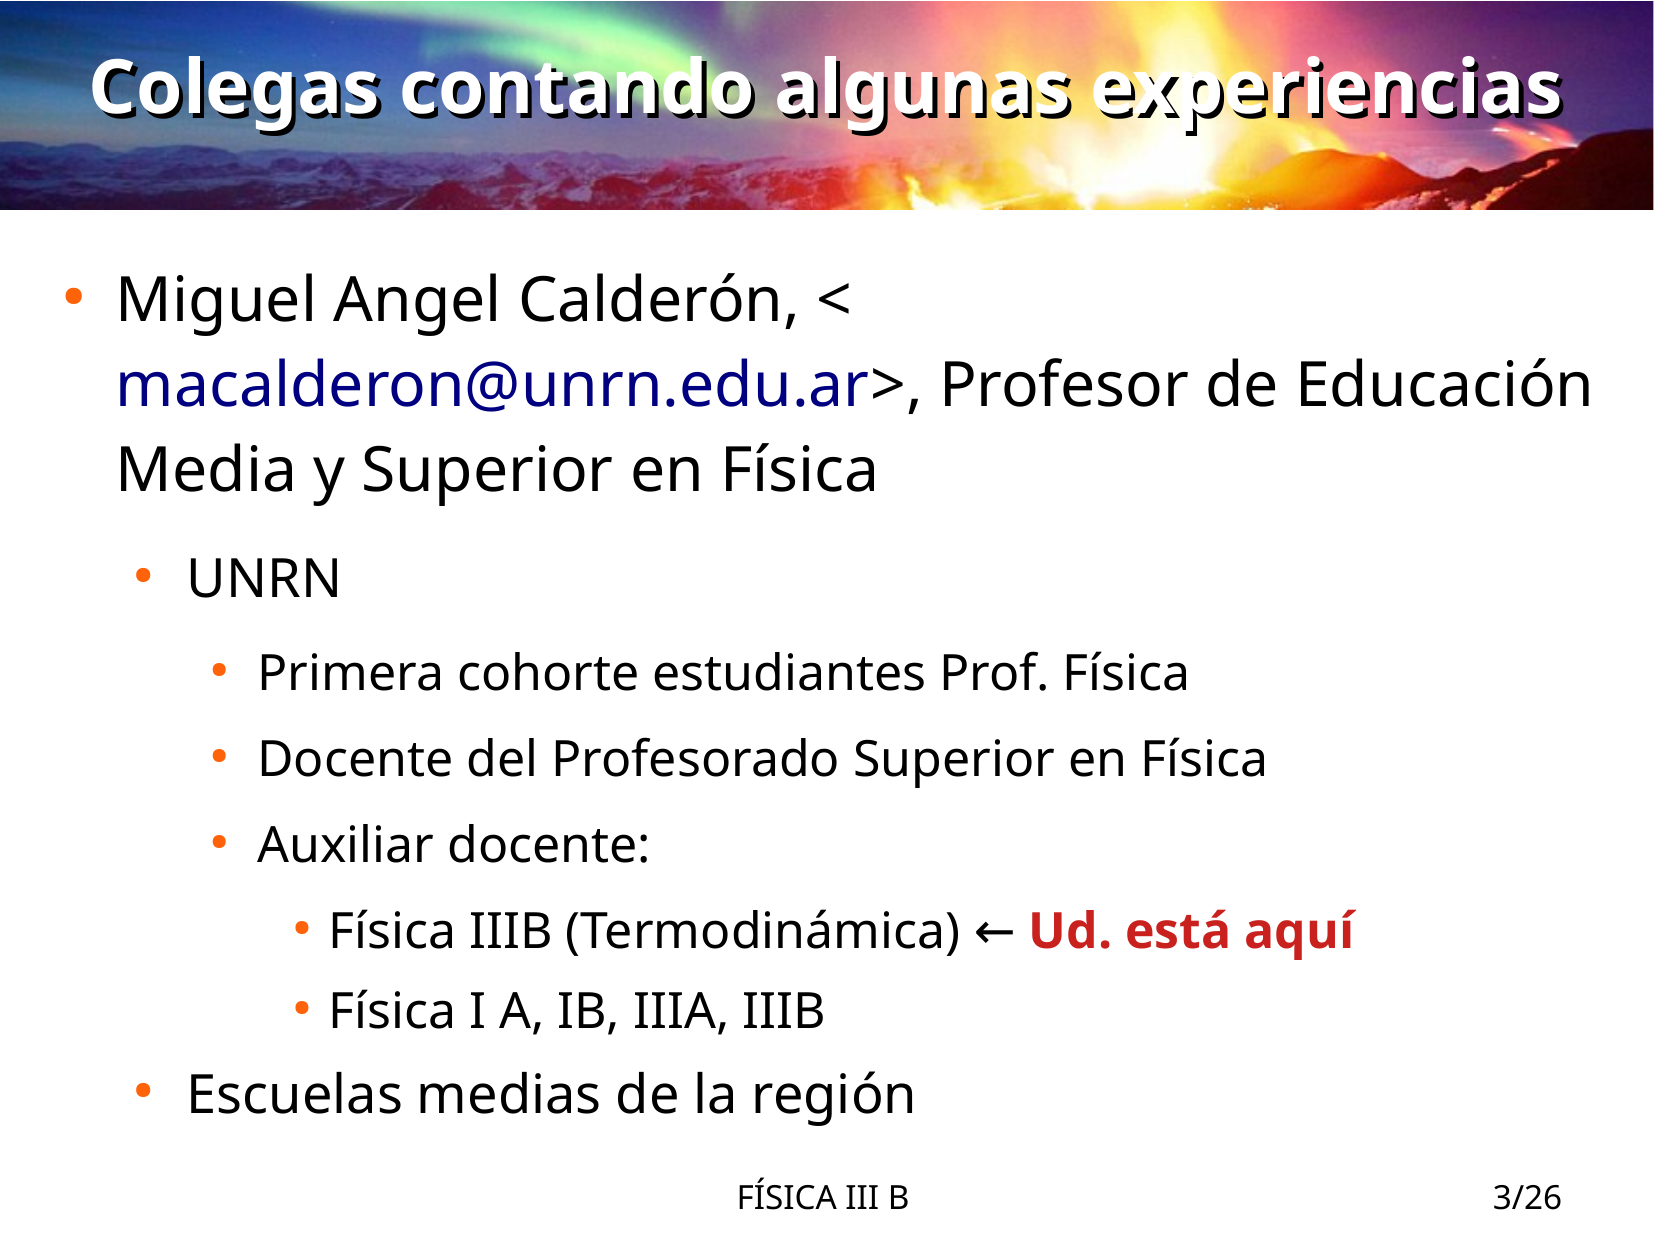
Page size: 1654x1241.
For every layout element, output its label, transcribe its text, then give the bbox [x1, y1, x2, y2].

picture [0, 1, 1654, 210]
list Miguel Angel Calderón, <macalderon@unrn.edu.ar>, Profesor de Educación Media y Superior en Física UNRN Primera cohorte estudiantes Prof. Física Docente del Profesorado Superior en Física Auxiliar docente: Física IIIB (Termodinámica) ← Ud. está aquí Física I A, IB, IIIA, IIIB Escuelas medias de la región [45, 255, 1606, 1156]
title Colegas contando algunas experiencias [75, 0, 1564, 173]
